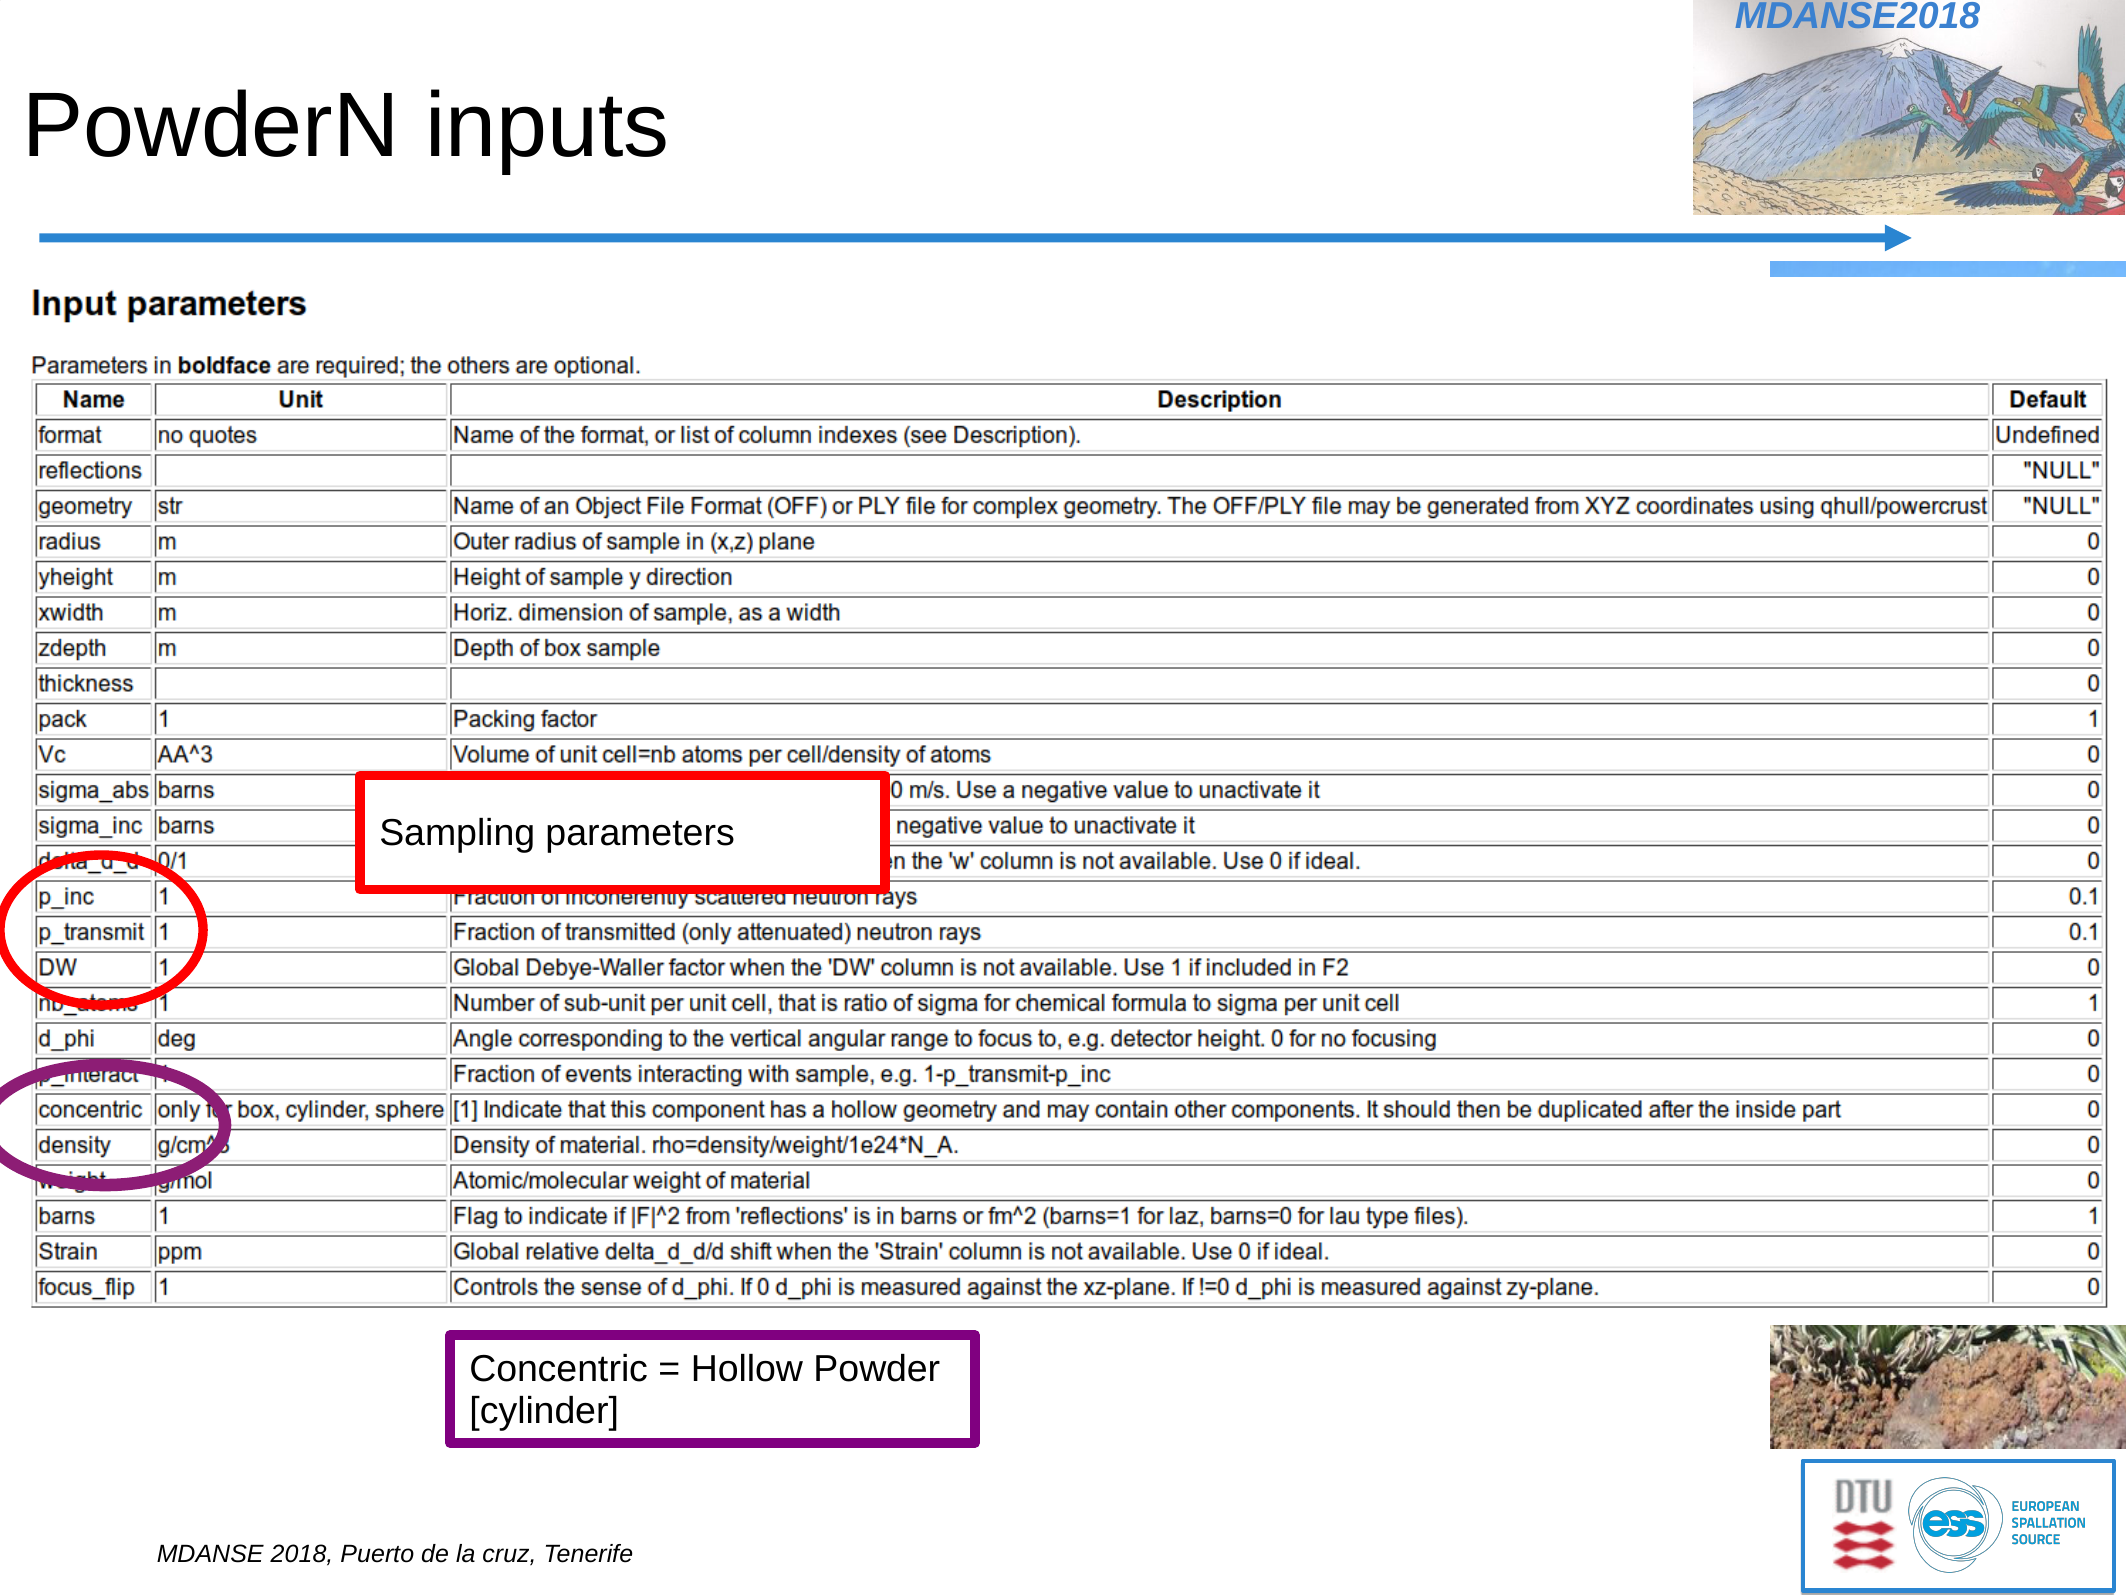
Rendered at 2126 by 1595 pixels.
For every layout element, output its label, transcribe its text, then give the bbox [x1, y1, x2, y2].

picture [1908, 1477, 2085, 1573]
picture [6, 261, 2126, 1449]
title PowderN inputs [22, 40, 1938, 209]
text_box Sampling parameters [360, 775, 886, 890]
picture [1693, 0, 2125, 215]
picture [6, 860, 198, 1000]
picture [6, 1072, 218, 1178]
picture [1832, 1477, 1897, 1573]
text_box Concentric = Hollow Powder [cylinder] [450, 1335, 976, 1444]
